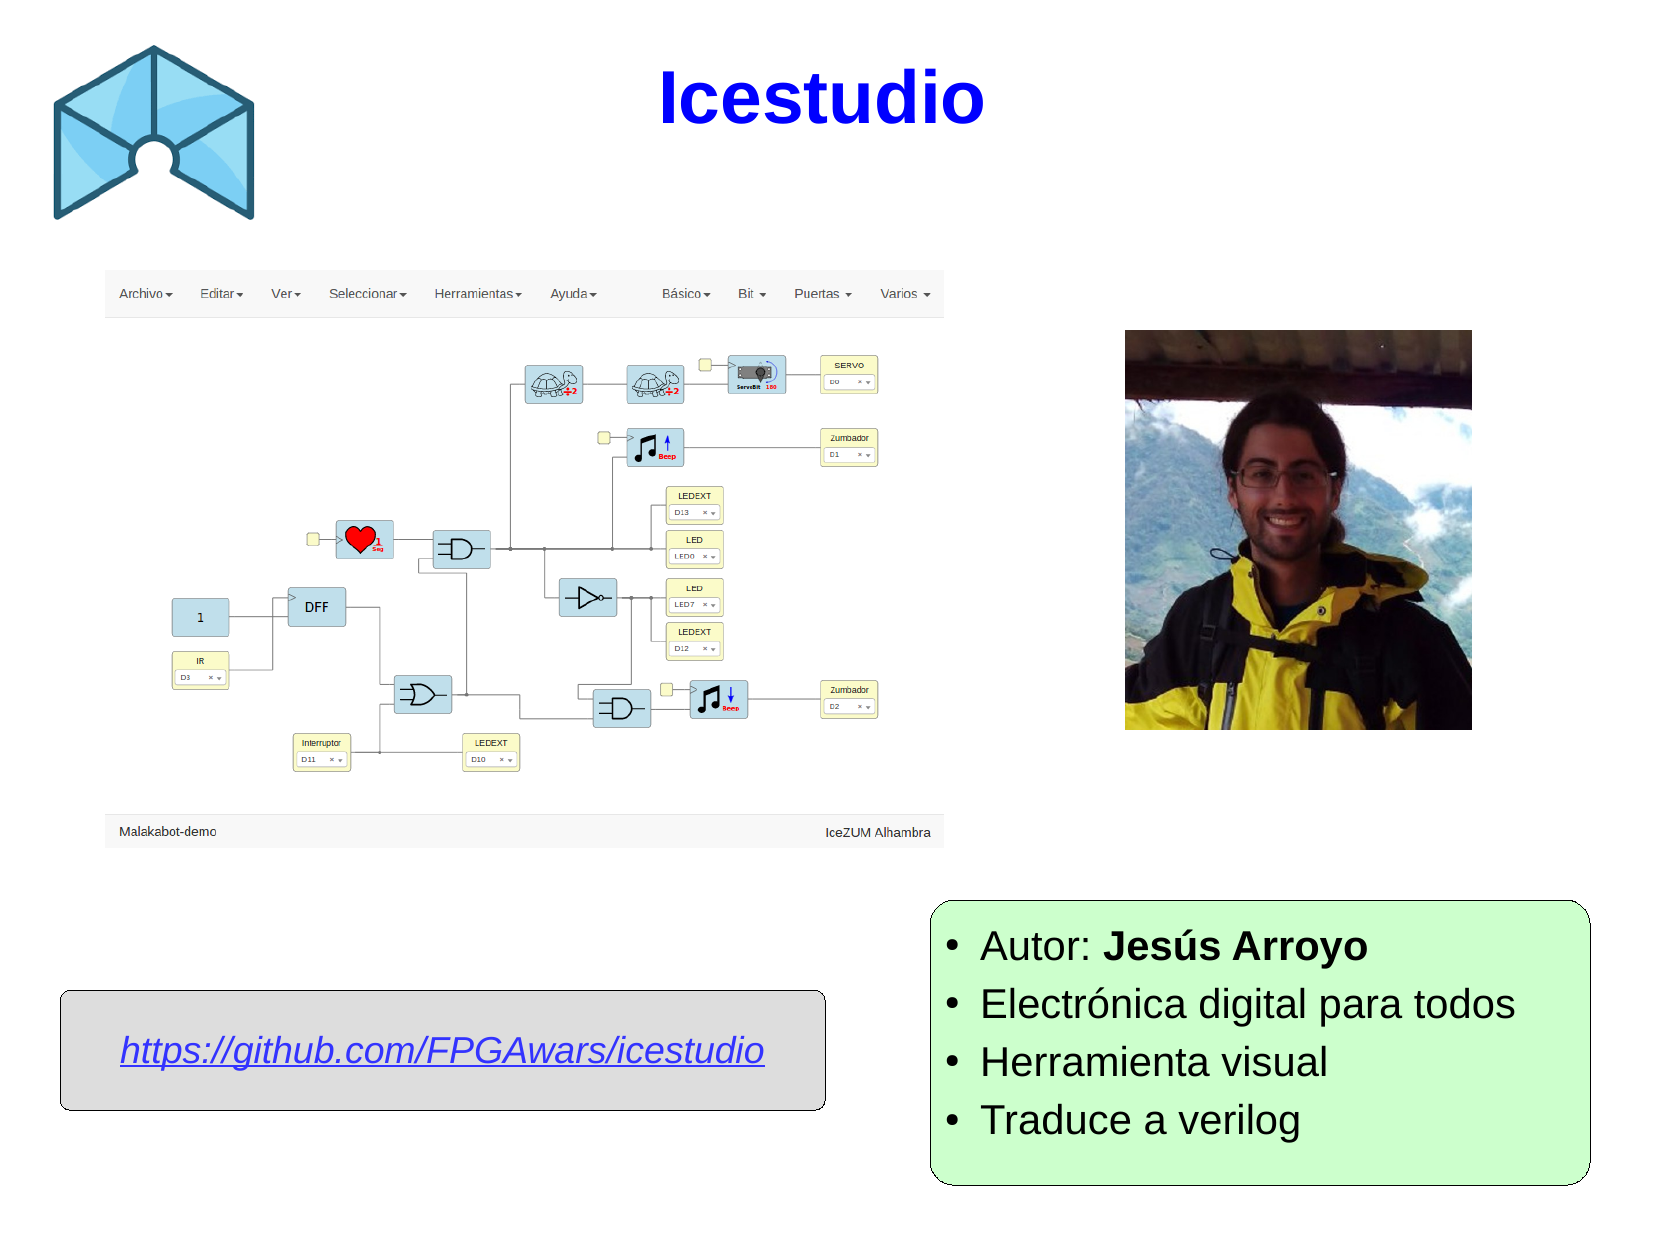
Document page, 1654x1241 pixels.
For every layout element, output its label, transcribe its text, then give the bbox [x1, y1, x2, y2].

text_box https://github.com/FPGAwars/icestudio [60, 990, 826, 1111]
picture [1125, 330, 1472, 730]
text_box Autor: Jesús Arroyo Electrónica digital para todos Herramienta visual Traduce a verilog [930, 915, 1591, 1171]
picture [105, 270, 944, 848]
text_box Icestudio [262, 45, 1571, 151]
picture [45, 23, 262, 241]
text_box [931, 900, 1589, 915]
text_box [932, 1171, 1588, 1186]
